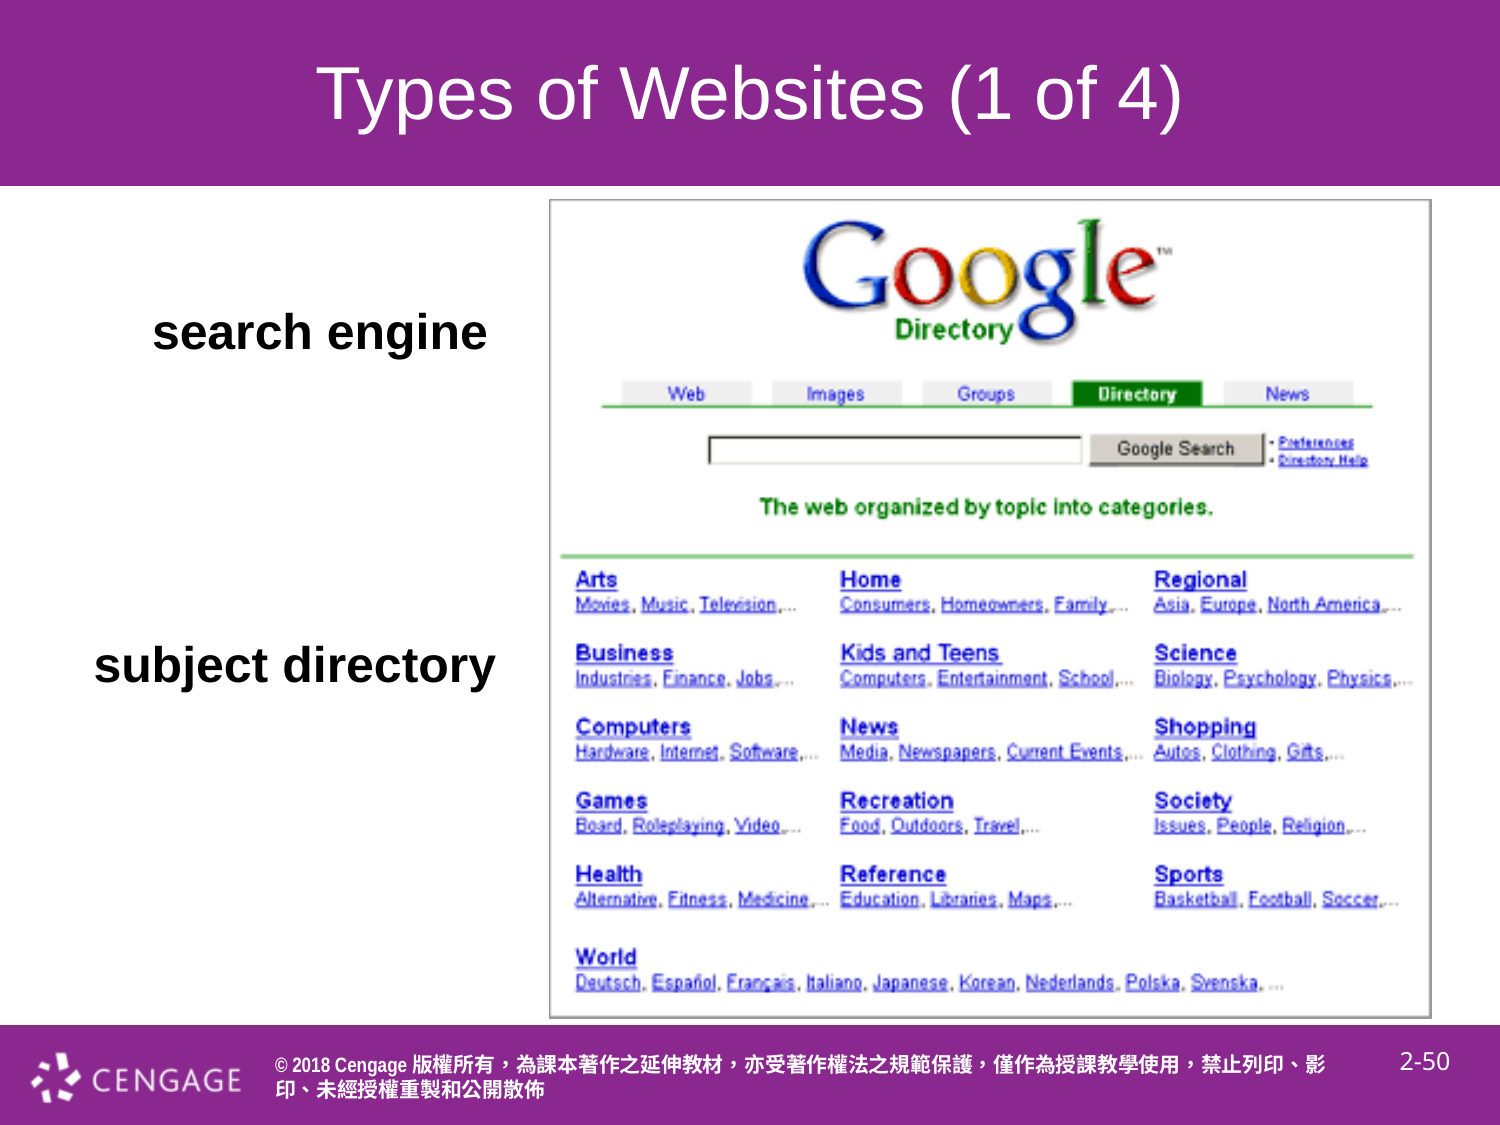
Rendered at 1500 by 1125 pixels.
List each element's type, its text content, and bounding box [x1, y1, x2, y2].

title Types of Websites (1 of 4) [7, 4, 1493, 175]
picture [21, 1043, 246, 1111]
picture [549, 199, 1432, 1019]
text_box search engine [137, 292, 518, 367]
text_box subject directory [78, 624, 526, 700]
